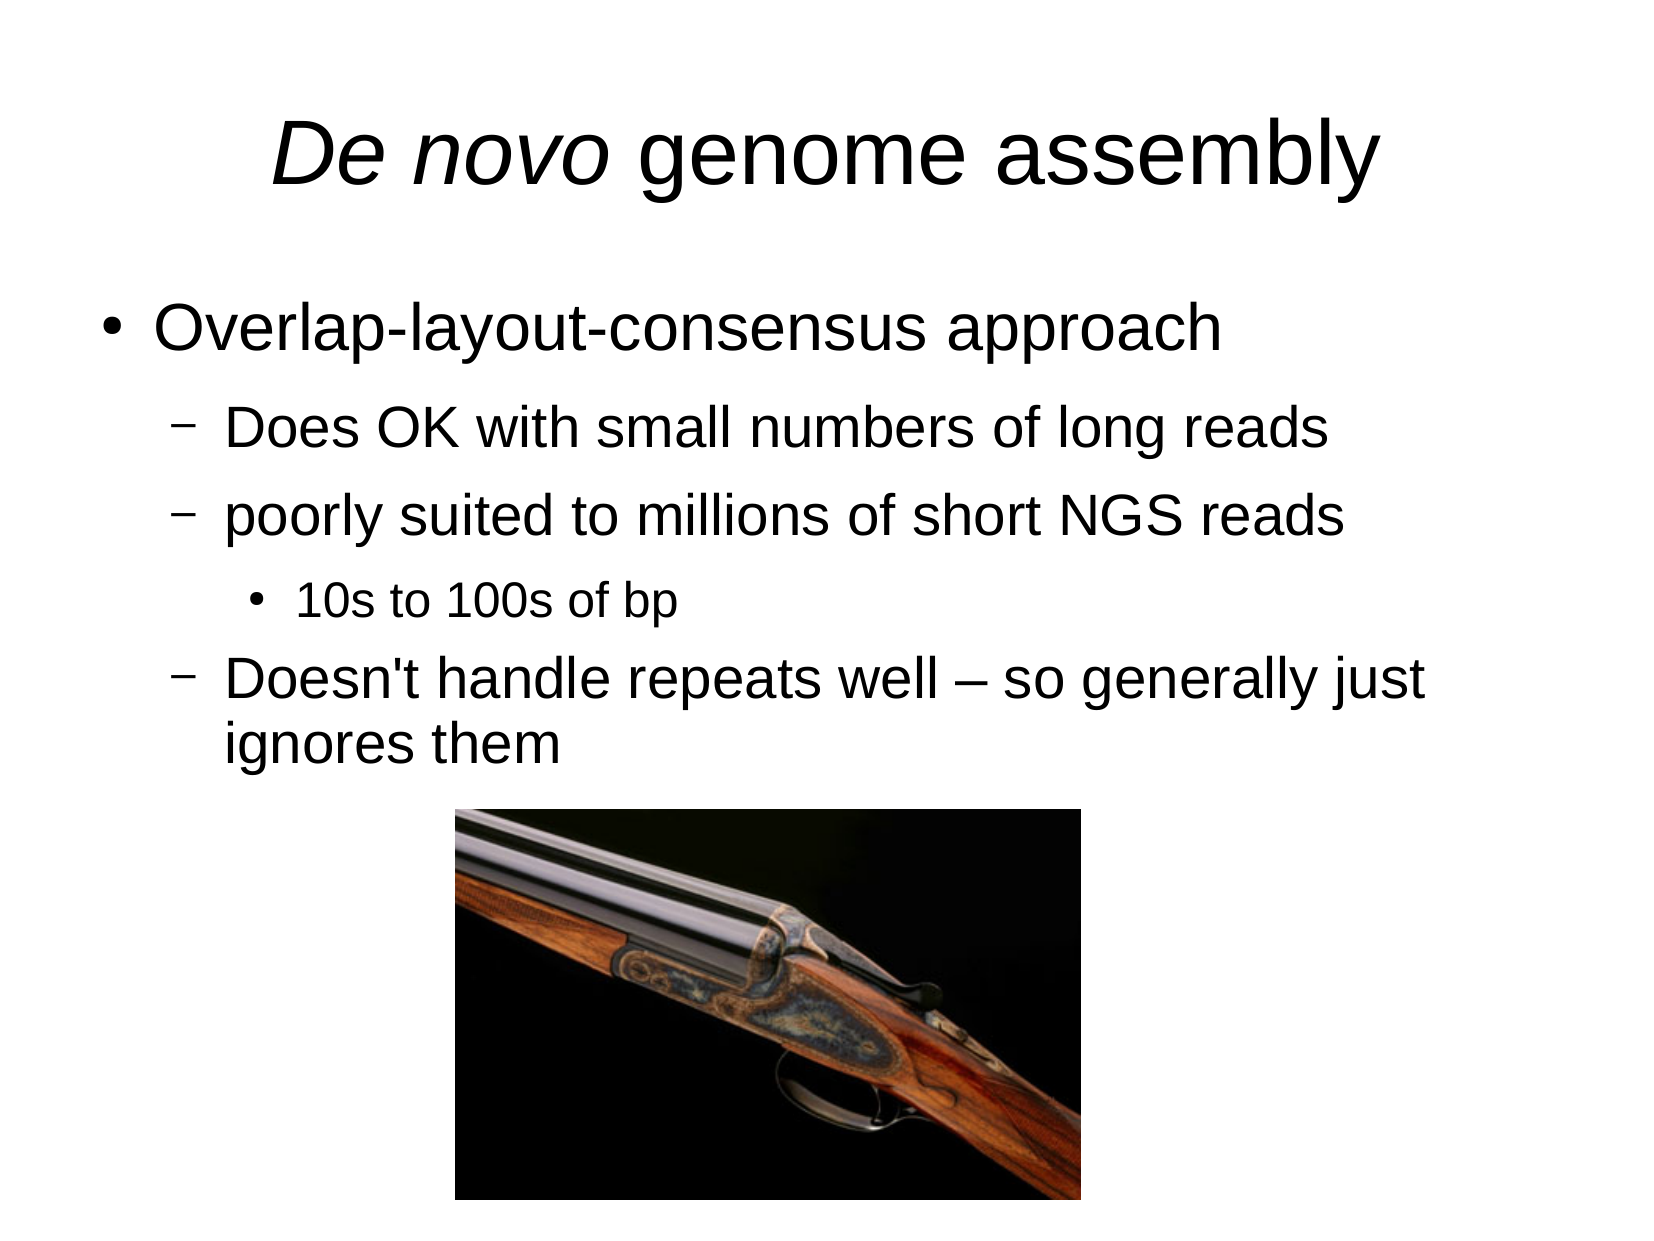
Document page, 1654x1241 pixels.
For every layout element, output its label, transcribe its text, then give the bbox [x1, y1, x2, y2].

title De novo genome assembly [82, 49, 1571, 257]
list Overlap-layout-consensus approach Does OK with small numbers of long reads poorly suited to millions of short NGS reads 10s to 100s of bp Doesn't handle repeats well – so generally just ignores them [82, 290, 1538, 1010]
picture [455, 809, 1081, 1201]
